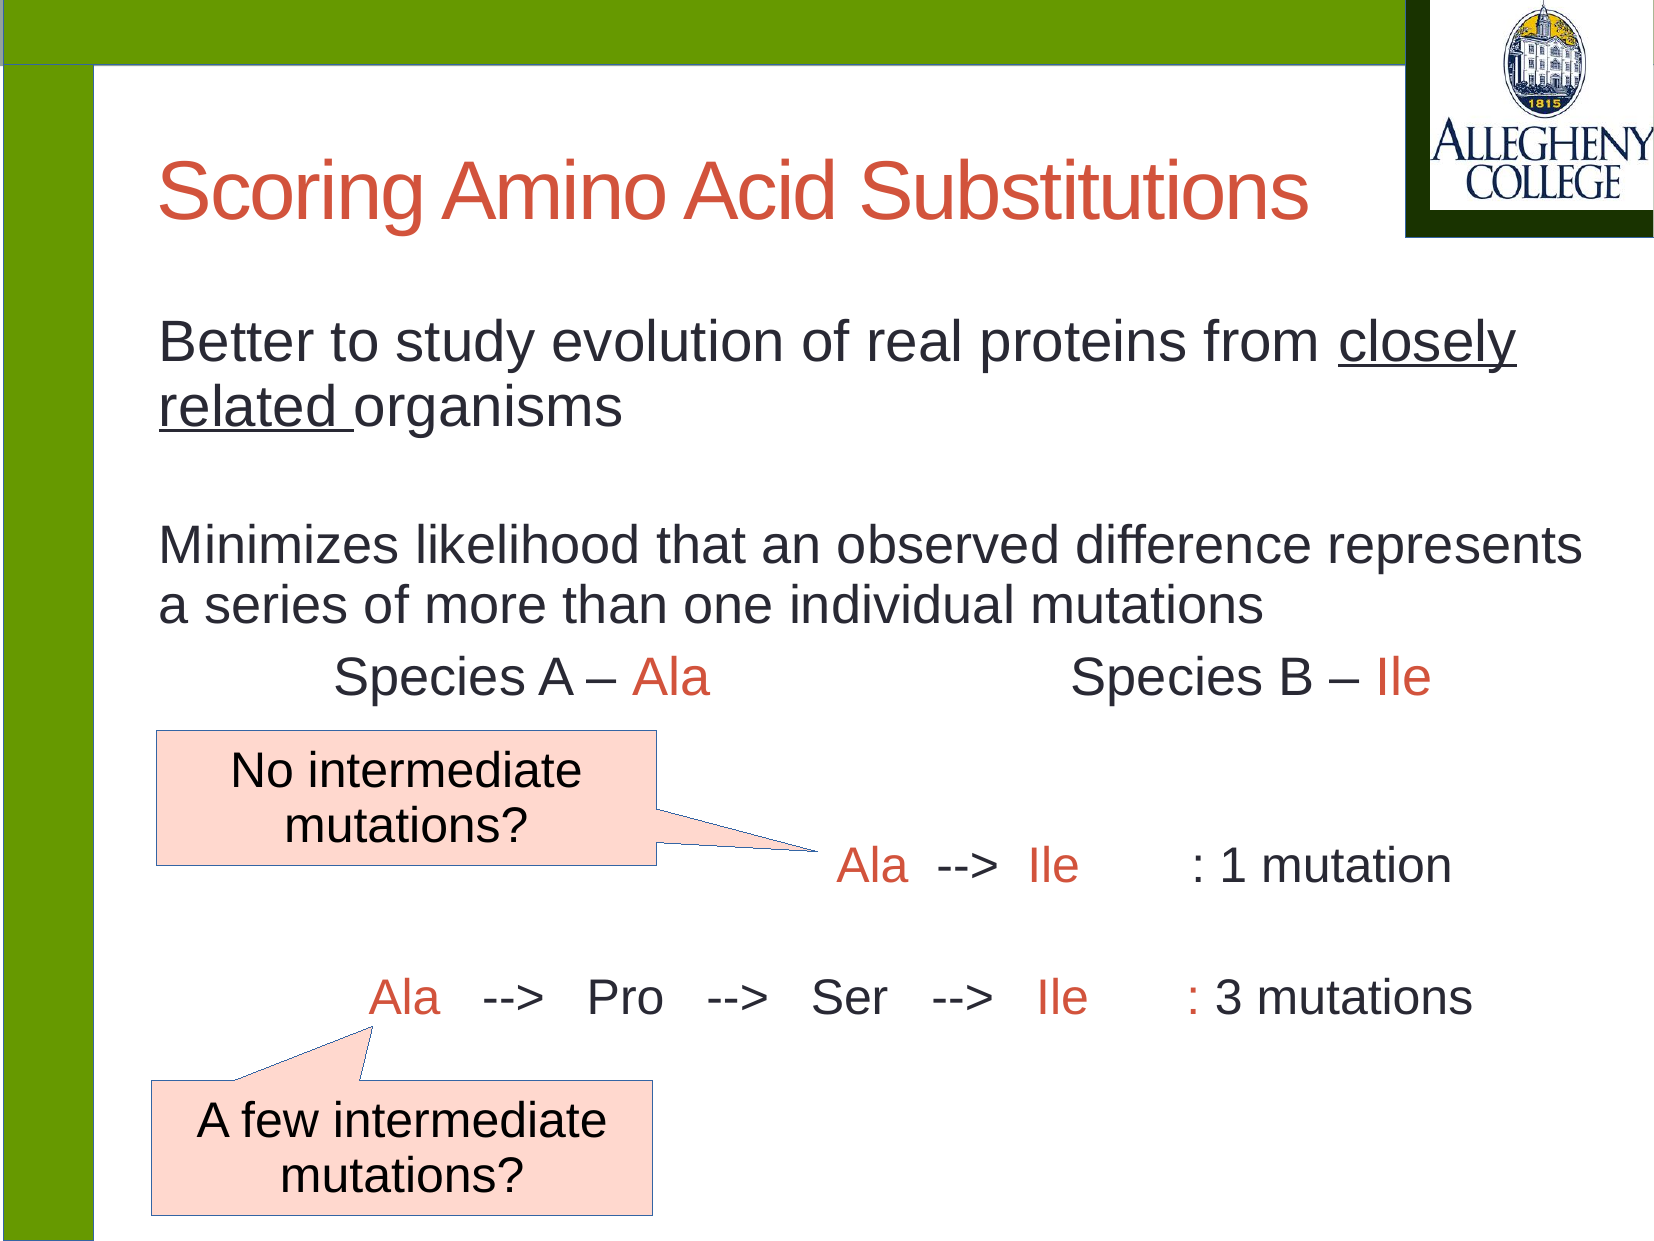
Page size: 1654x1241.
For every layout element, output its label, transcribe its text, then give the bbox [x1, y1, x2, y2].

text_box No intermediate mutations? [156, 730, 818, 866]
text_box A few intermediate mutations? [151, 1026, 653, 1216]
title Scoring Amino Acid Substitutions [141, 96, 1630, 276]
text_box Better to study evolution of real proteins from closely related organisms Minimizes likelihood that an observed difference represents a series of more than one individual mutations Species A – Ala Species B – Ile Ala --> Ile : 1 mutation Ala --> Pro --> Ser --> Ile : 3 mutations [144, 300, 1622, 1139]
picture [1430, 0, 1654, 210]
text_box [3, 0, 1654, 1241]
